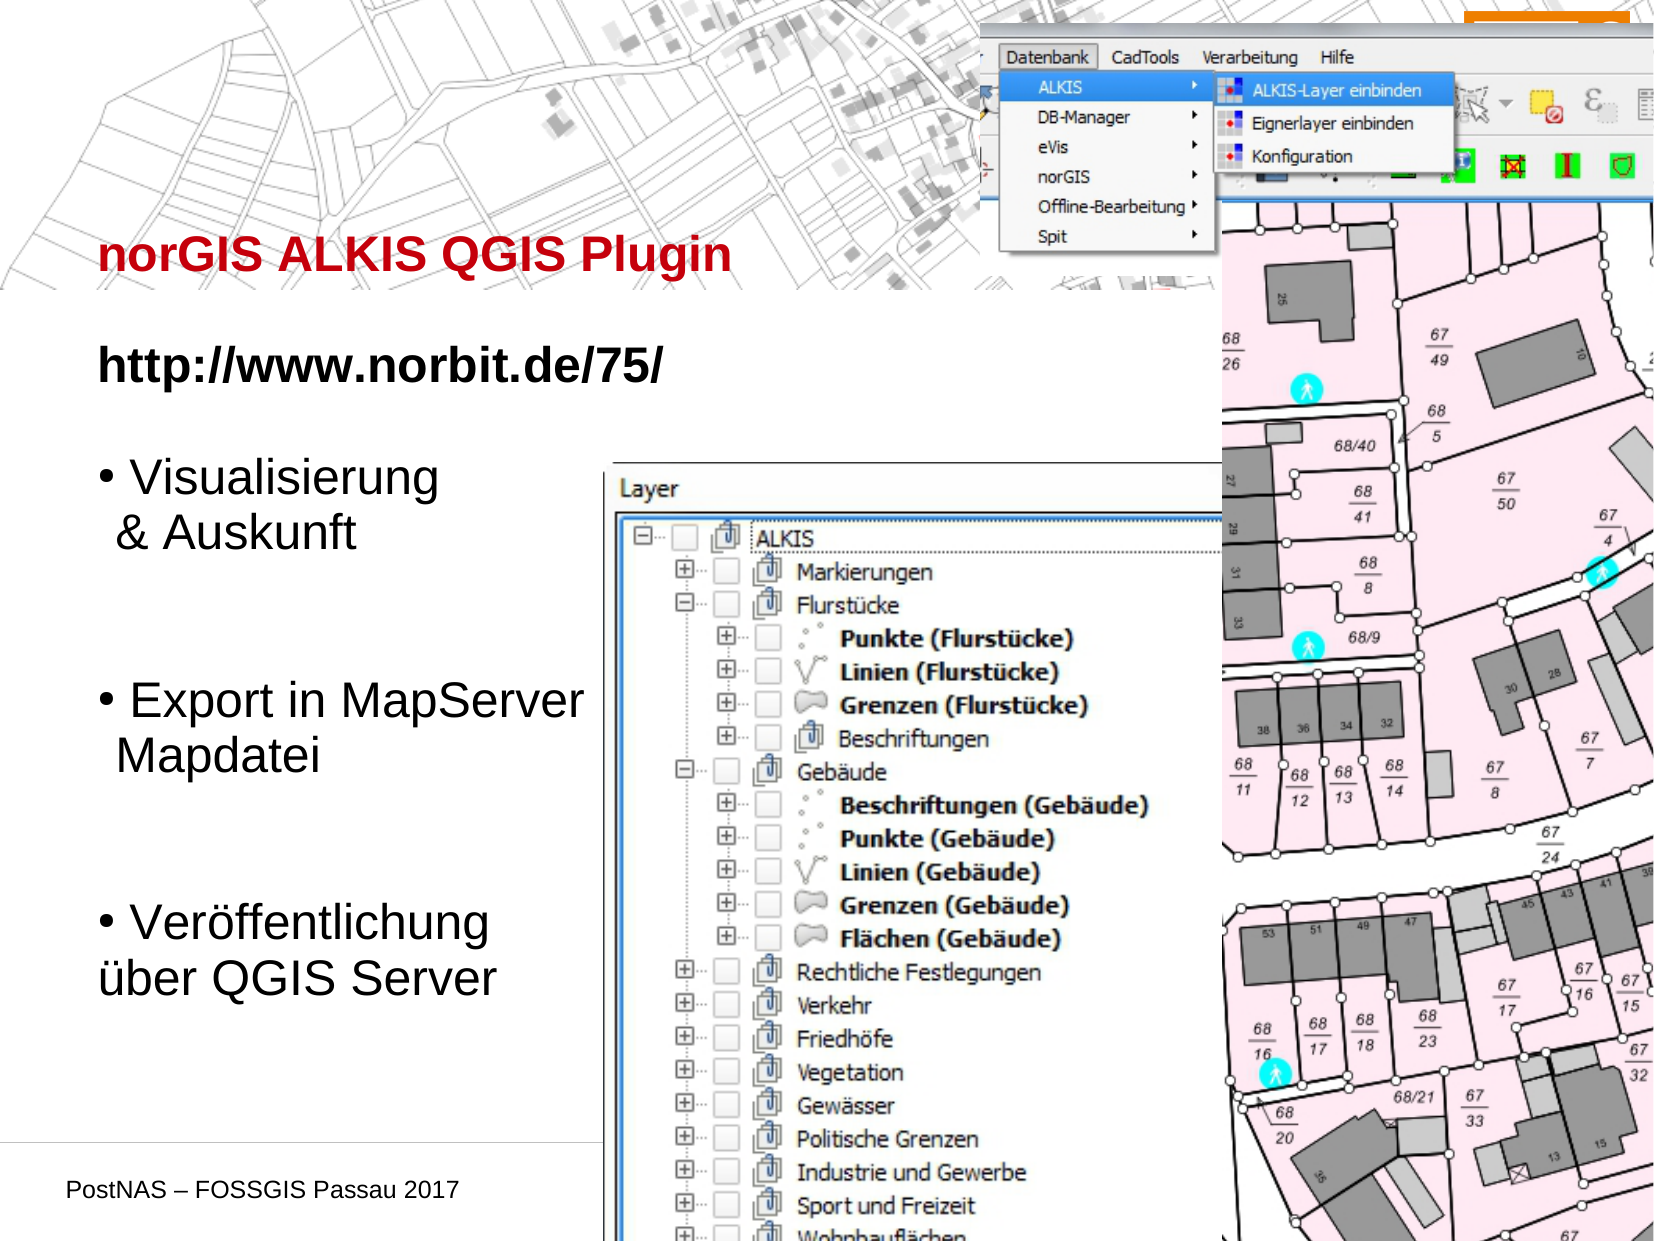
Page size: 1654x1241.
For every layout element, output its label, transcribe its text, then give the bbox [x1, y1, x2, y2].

text_box norGIS ALKIS QGIS Plugin http://www.norbit.de/75/ Visualisierung & Auskunft Export in MapServer Mapdatei Veröffentlichung über QGIS Server [82, 218, 1222, 1046]
picture [603, 11, 1654, 1241]
